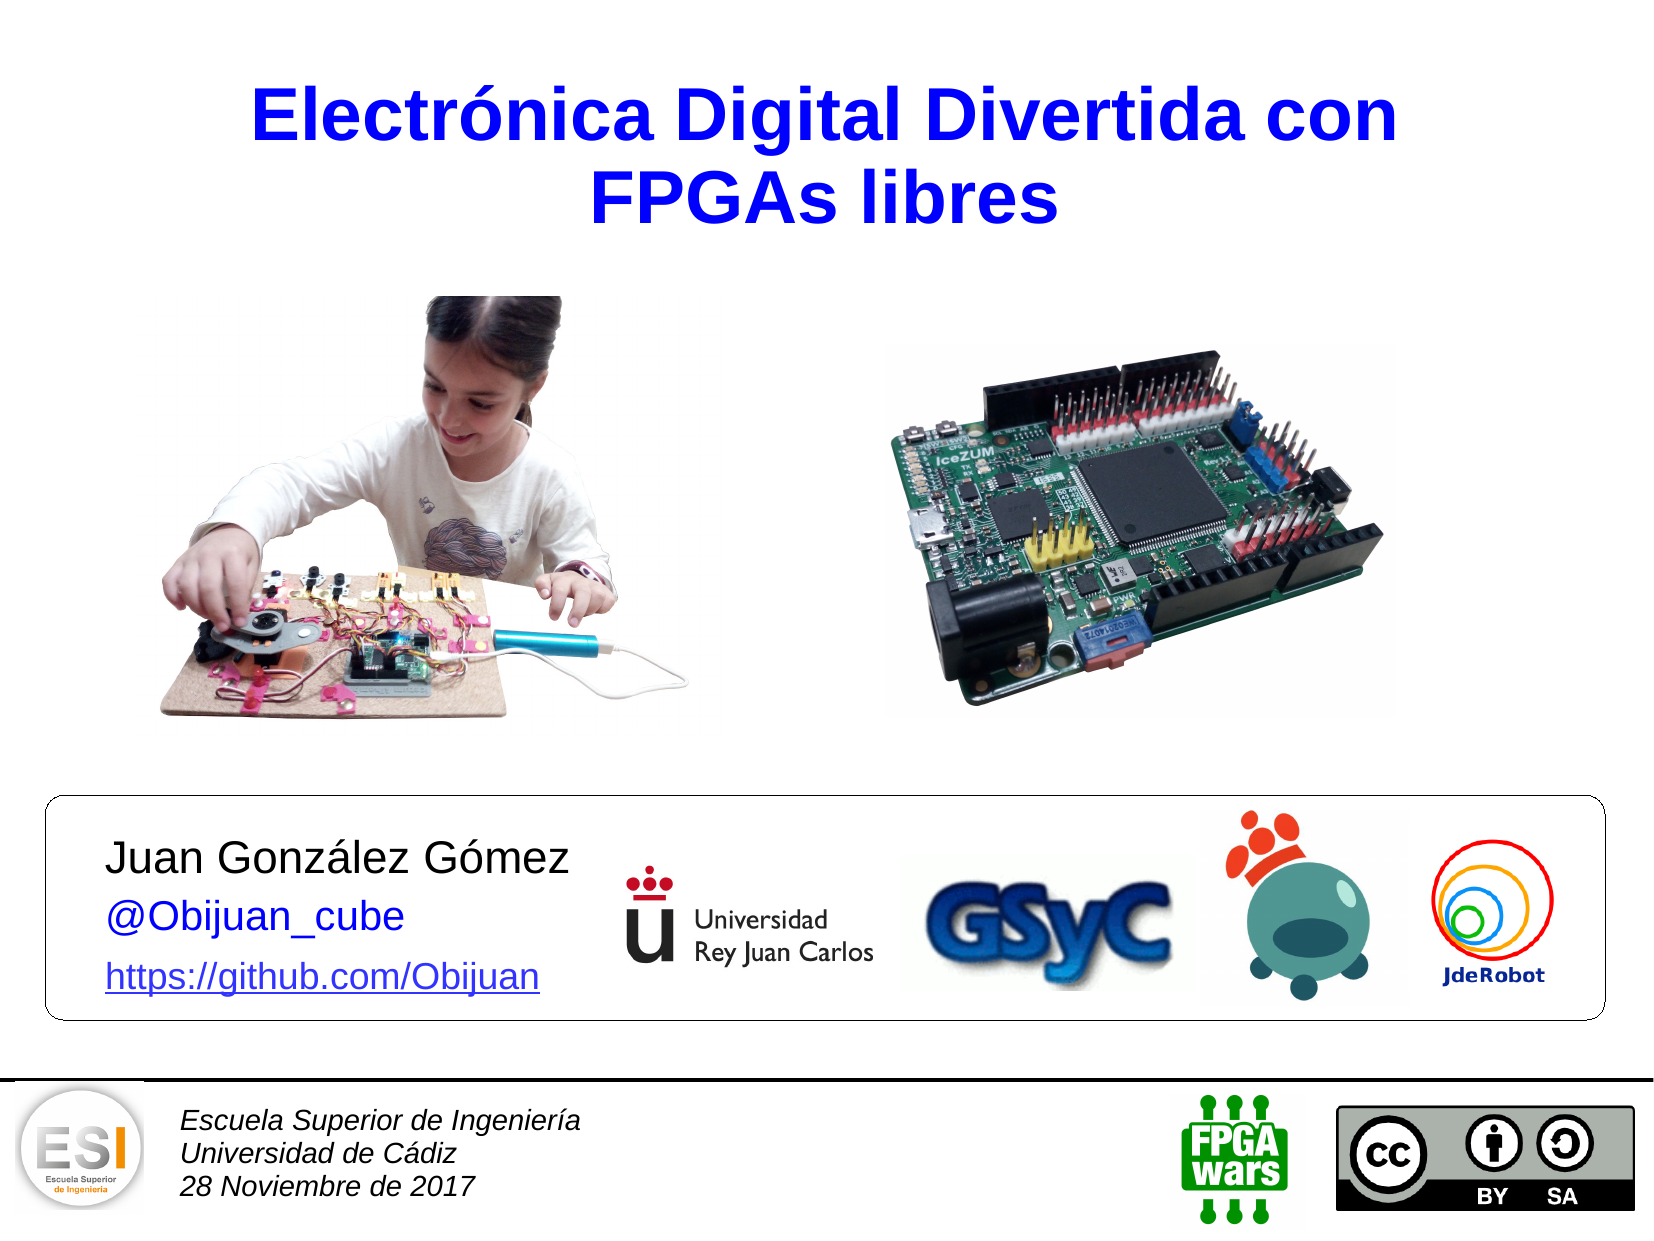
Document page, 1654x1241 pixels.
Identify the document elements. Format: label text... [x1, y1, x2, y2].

text_box [45, 795, 1606, 1021]
text_box Escuela Superior de Ingeniería Universidad de Cádiz 28 Noviembre de 2017 [165, 1097, 616, 1211]
picture [610, 855, 886, 976]
text_box Juan González Gómez [90, 825, 601, 916]
picture [1170, 1094, 1306, 1230]
picture [1200, 810, 1576, 1006]
picture [1336, 1094, 1636, 1221]
picture [885, 344, 1396, 718]
text_box https://github.com/Obijuan [90, 948, 556, 1006]
picture [15, 1081, 144, 1216]
picture [135, 296, 721, 736]
text_box @Obijuan_cube [90, 885, 451, 961]
title Electrónica Digital Divertida con FPGAs libres [165, 45, 1486, 268]
picture [900, 855, 1196, 991]
